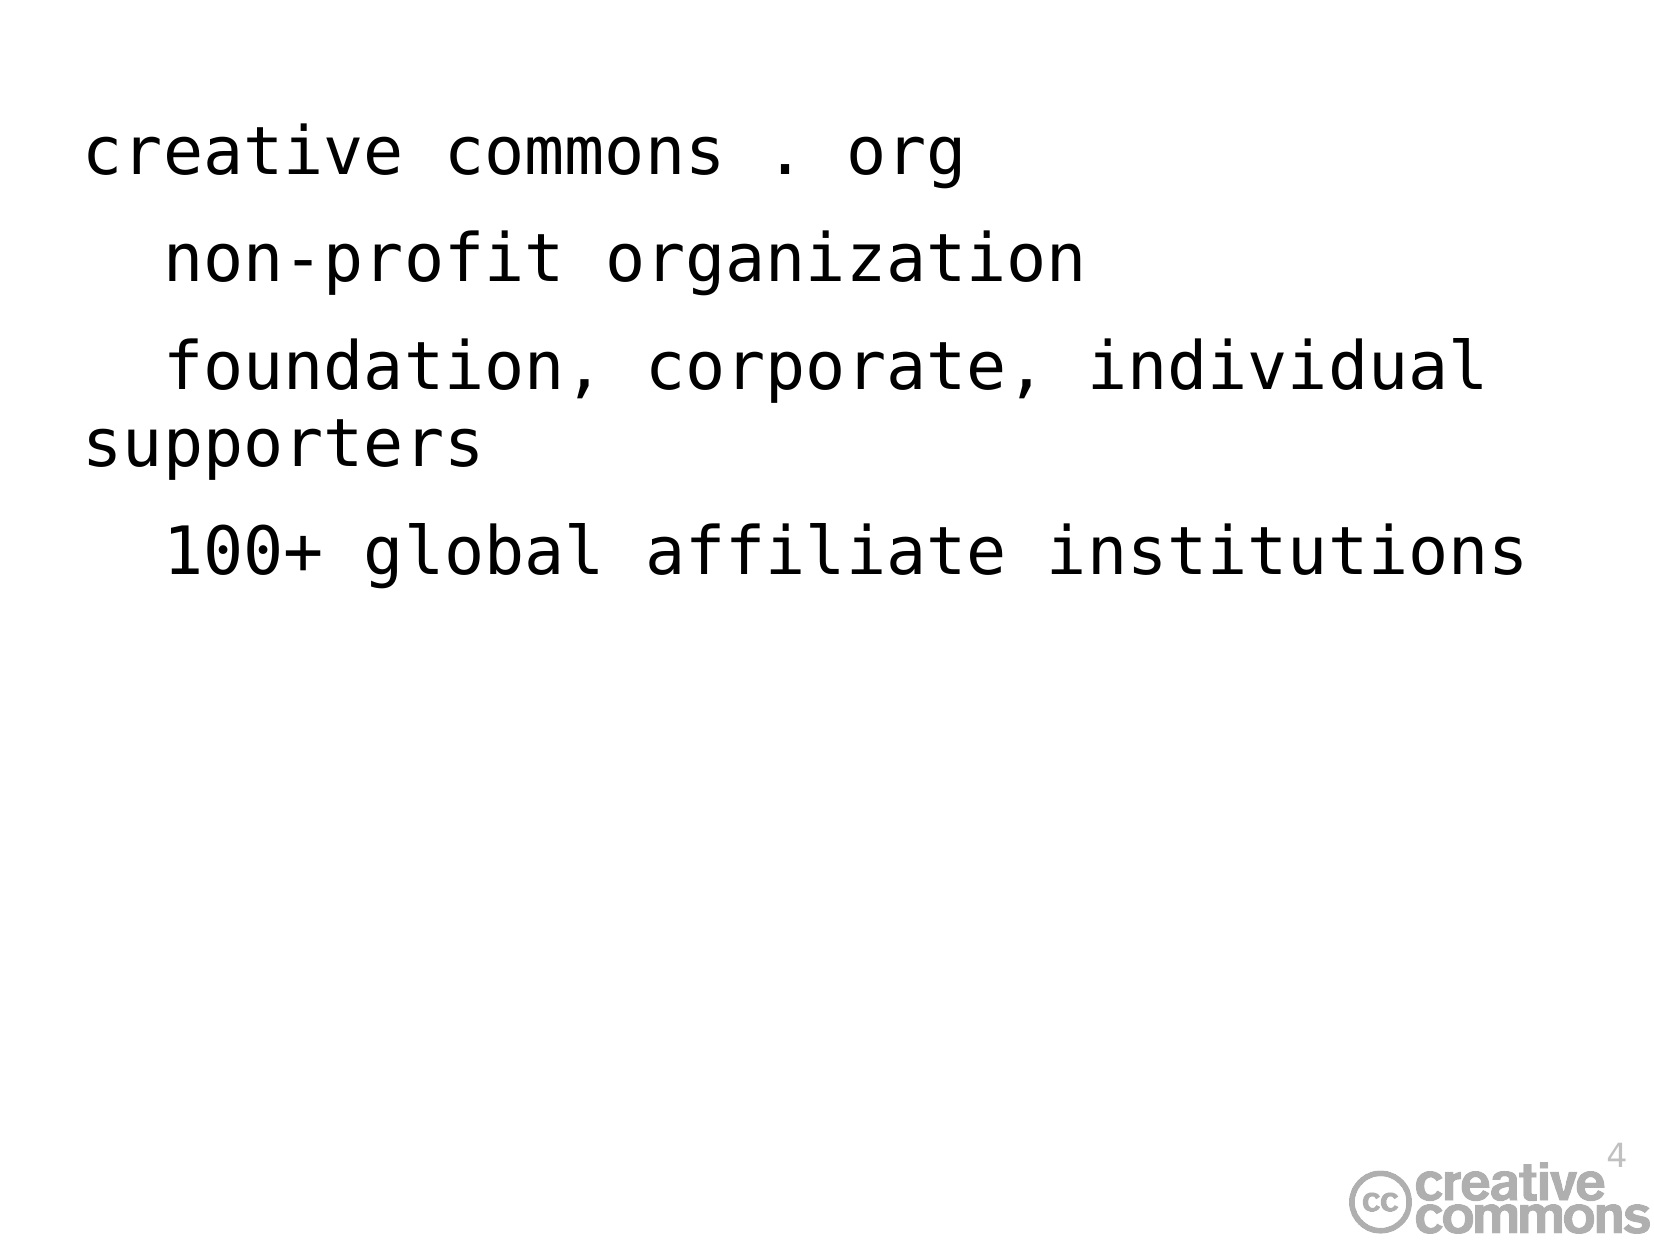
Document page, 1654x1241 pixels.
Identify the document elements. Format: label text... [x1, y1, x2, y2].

picture [1349, 1162, 1650, 1234]
list creative commons . org non-profit organization foundation, corporate, individual supporters 100+ global affiliate institutions [82, 112, 1571, 1109]
